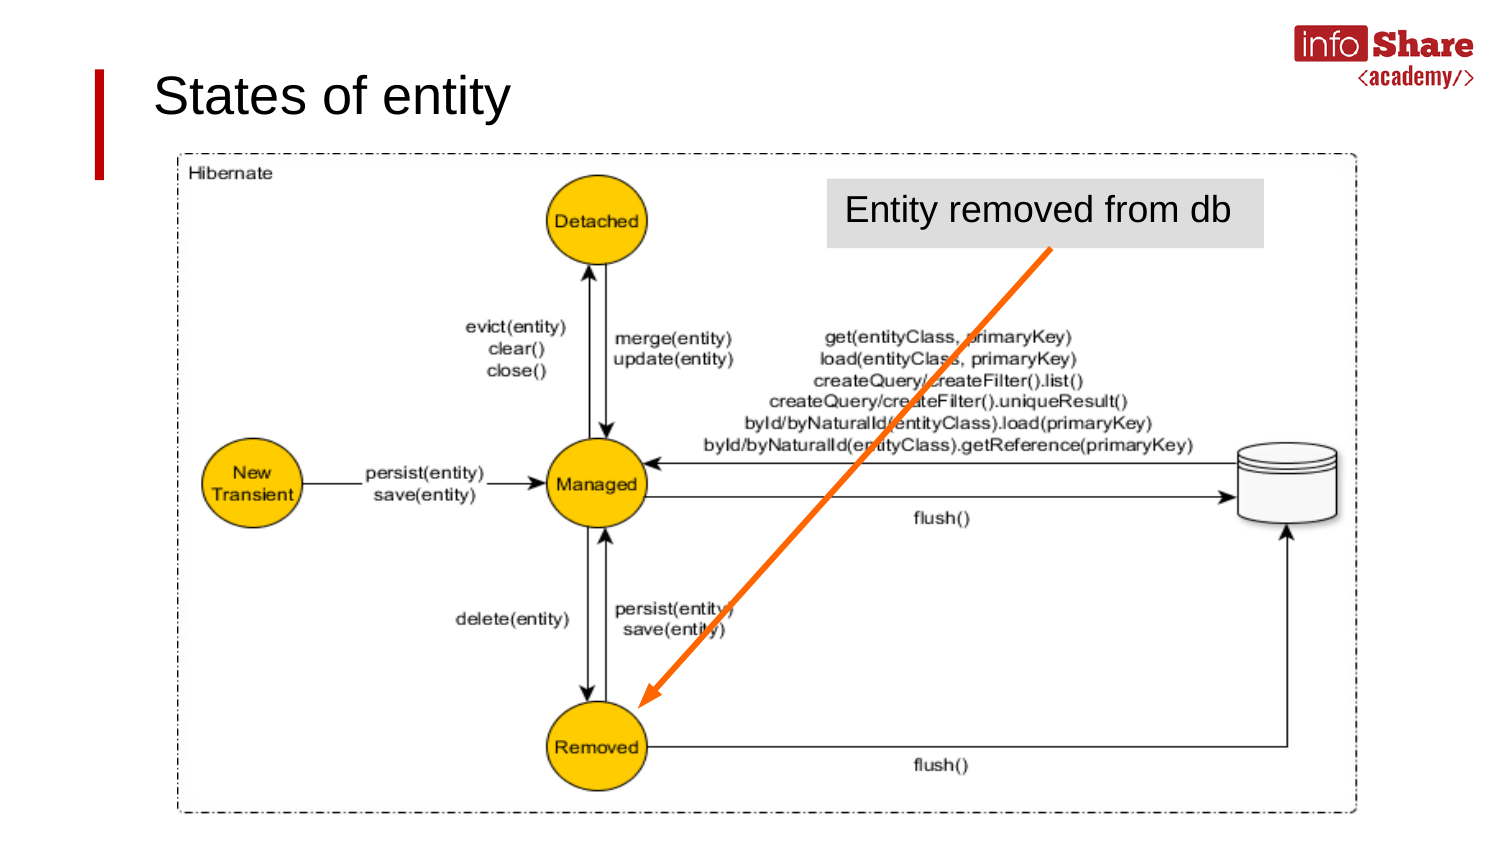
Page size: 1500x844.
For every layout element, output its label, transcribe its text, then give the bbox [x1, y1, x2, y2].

picture [177, 153, 1359, 815]
picture [1267, 0, 1500, 117]
title States of entity [138, 45, 668, 187]
text_box Entity removed from db [826, 178, 1264, 249]
